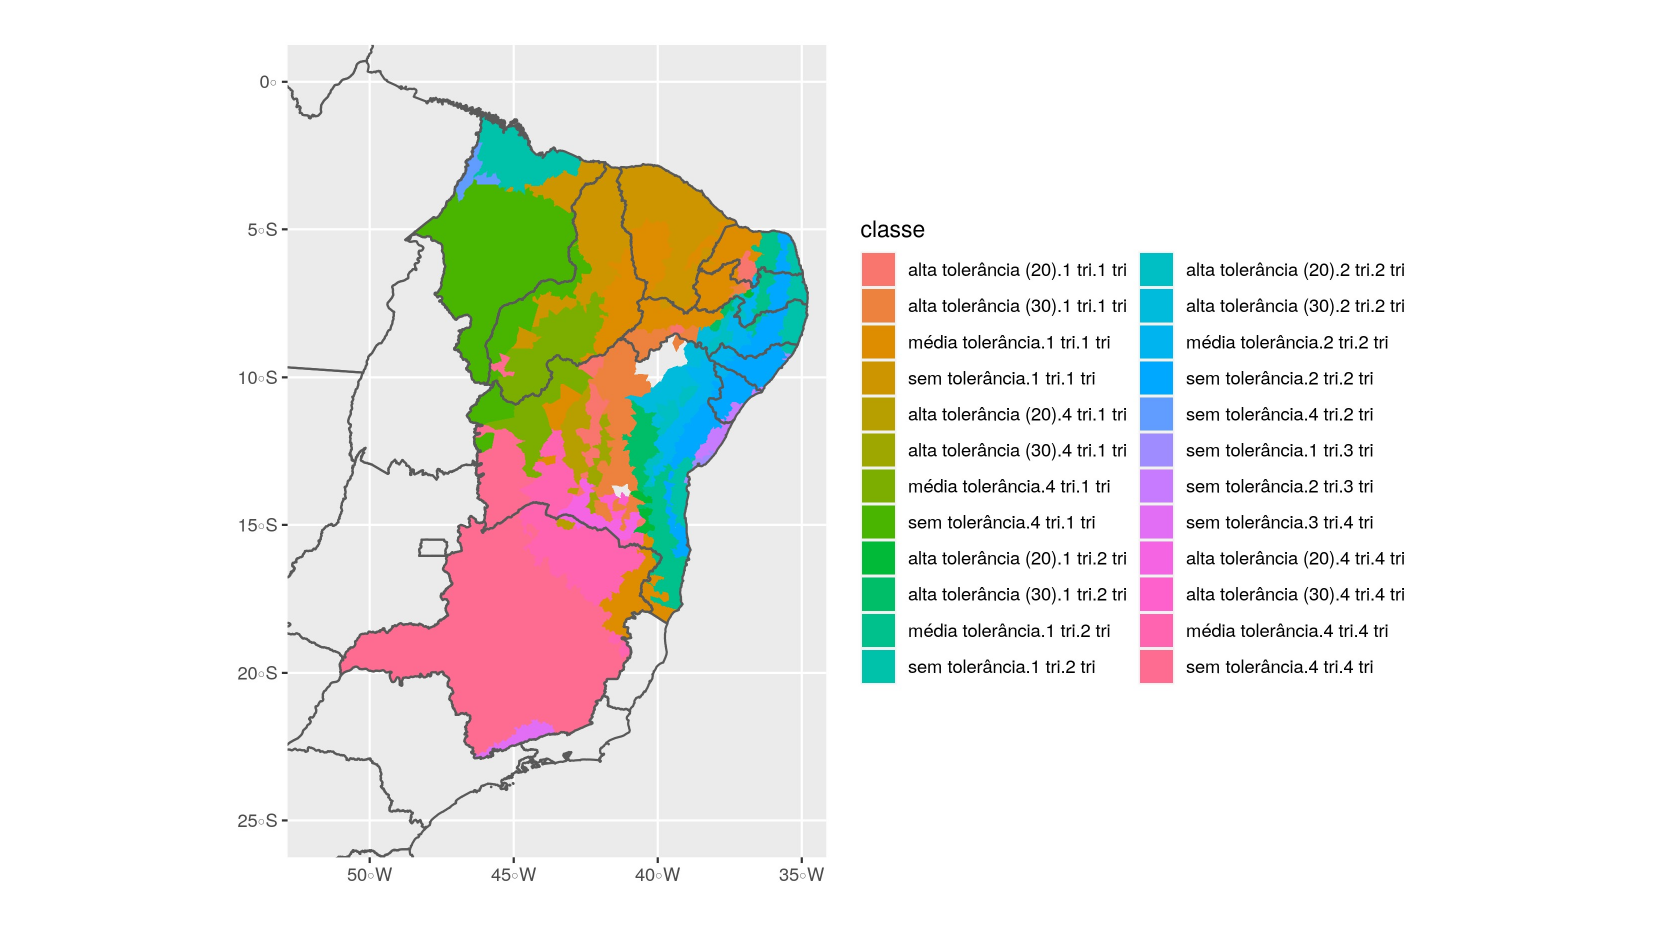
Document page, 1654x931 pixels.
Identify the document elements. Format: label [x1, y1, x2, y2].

picture [85, 33, 1568, 897]
